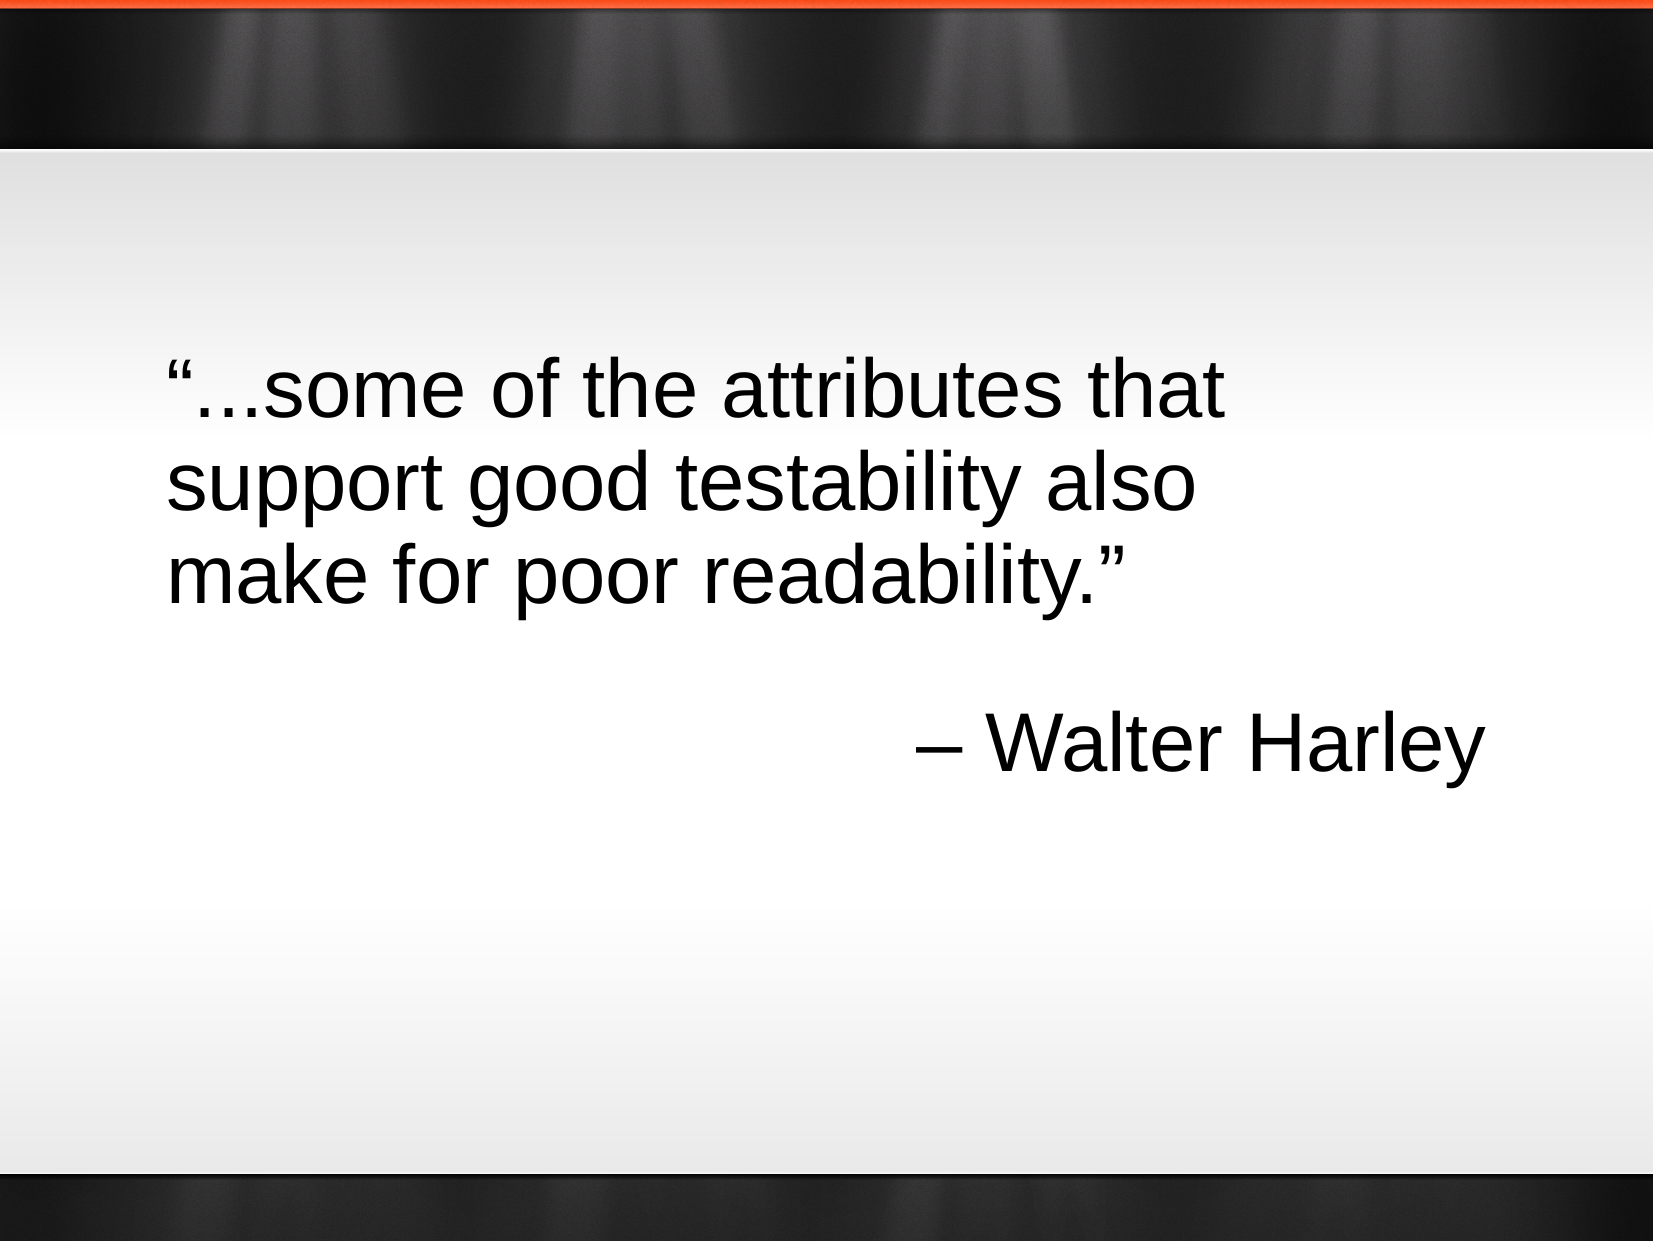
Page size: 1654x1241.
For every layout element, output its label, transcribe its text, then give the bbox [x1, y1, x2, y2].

picture [0, 0, 1653, 1241]
text_box “...some of the attributes that support good testability also make for poor readability.” – Walter Harley [166, 6, 1487, 1125]
